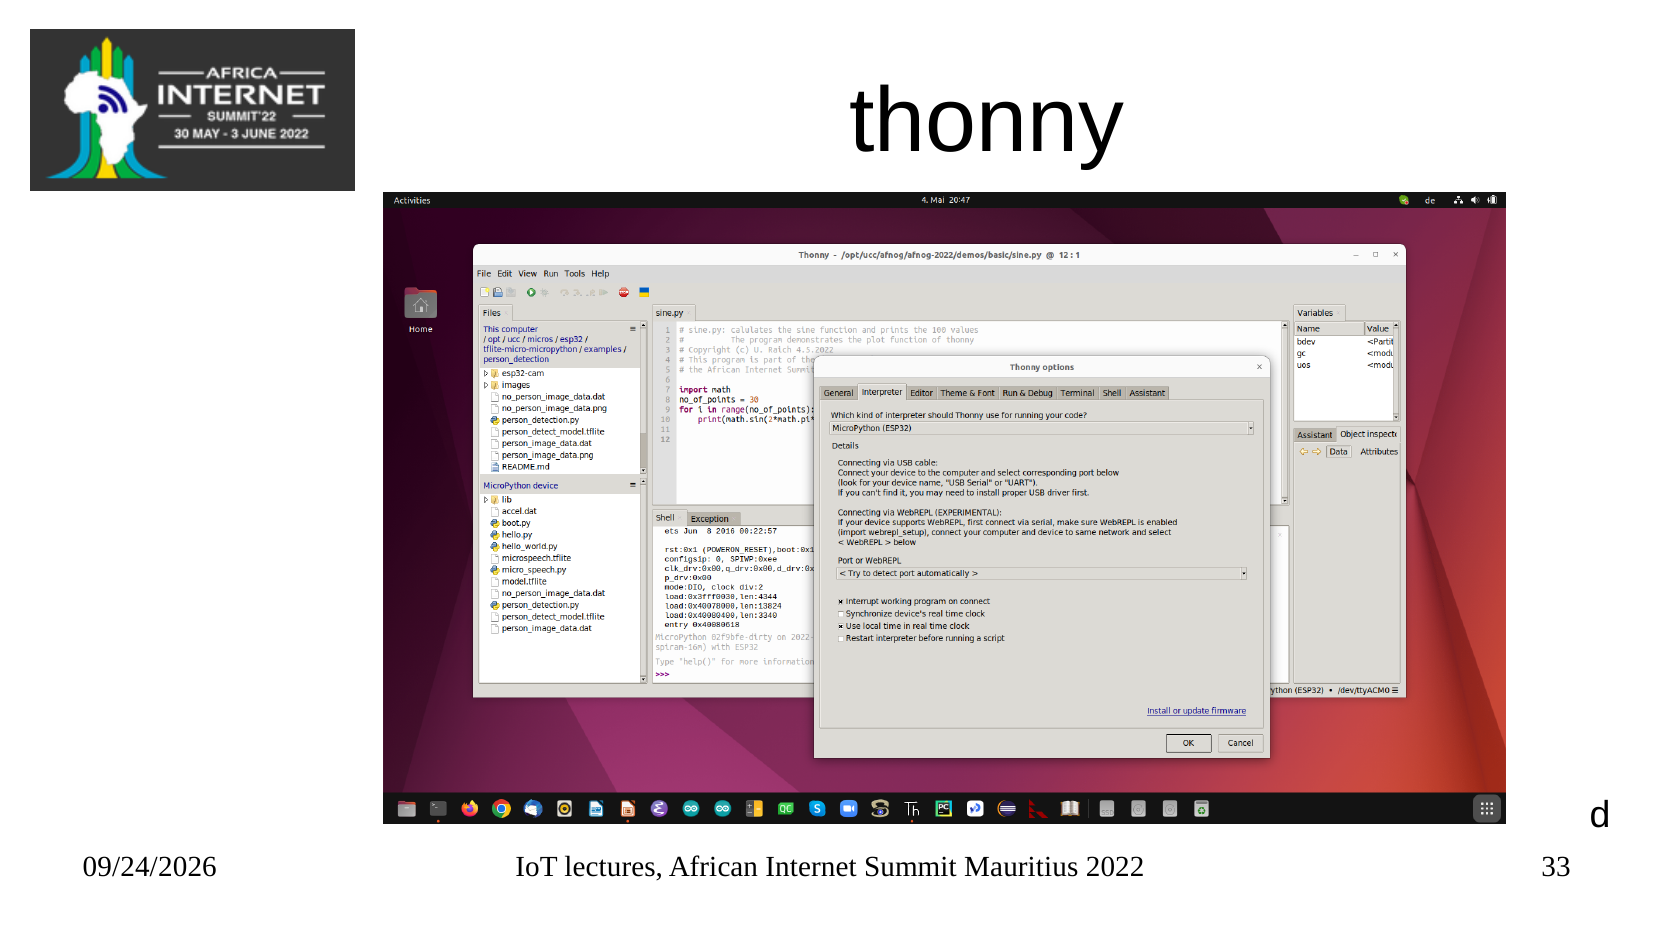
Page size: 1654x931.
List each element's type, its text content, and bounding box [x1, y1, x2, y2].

title thonny [403, 37, 1571, 193]
picture [30, 29, 355, 191]
picture [383, 192, 1506, 824]
text_box d [1574, 782, 1626, 840]
